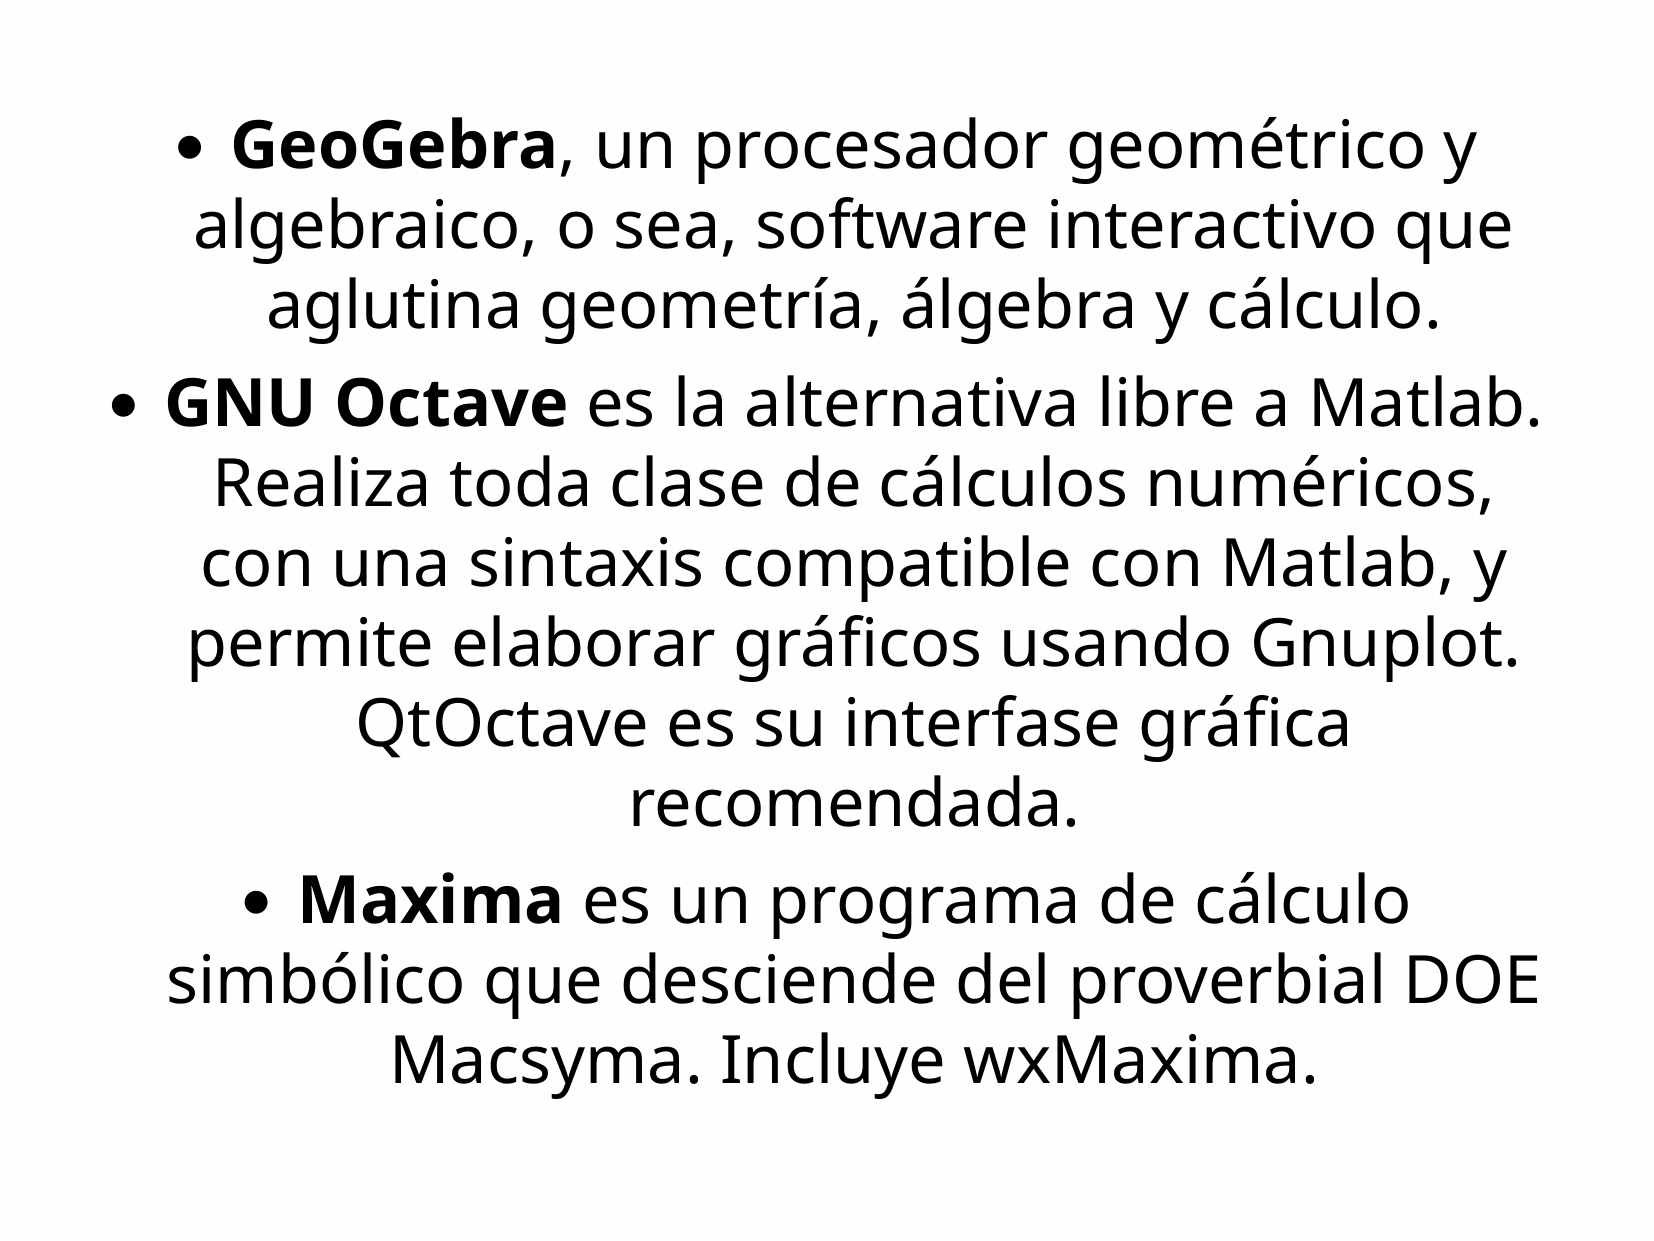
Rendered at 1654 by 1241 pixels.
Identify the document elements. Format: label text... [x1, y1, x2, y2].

list GeoGebra, un procesador geométrico y algebraico, o sea, software interactivo que aglutina geometría, álgebra y cálculo. GNU Octave es la alternativa libre a Matlab. Realiza toda clase de cálculos numéricos, con una sintaxis compatible con Matlab, y permite elaborar gráficos usando Gnuplot. QtOctave es su interfase gráfica recomendada. Maxima es un programa de cálculo simbólico que desciende del proverbial DOE Macsyma. Incluye wxMaxima. [82, 94, 1571, 1182]
